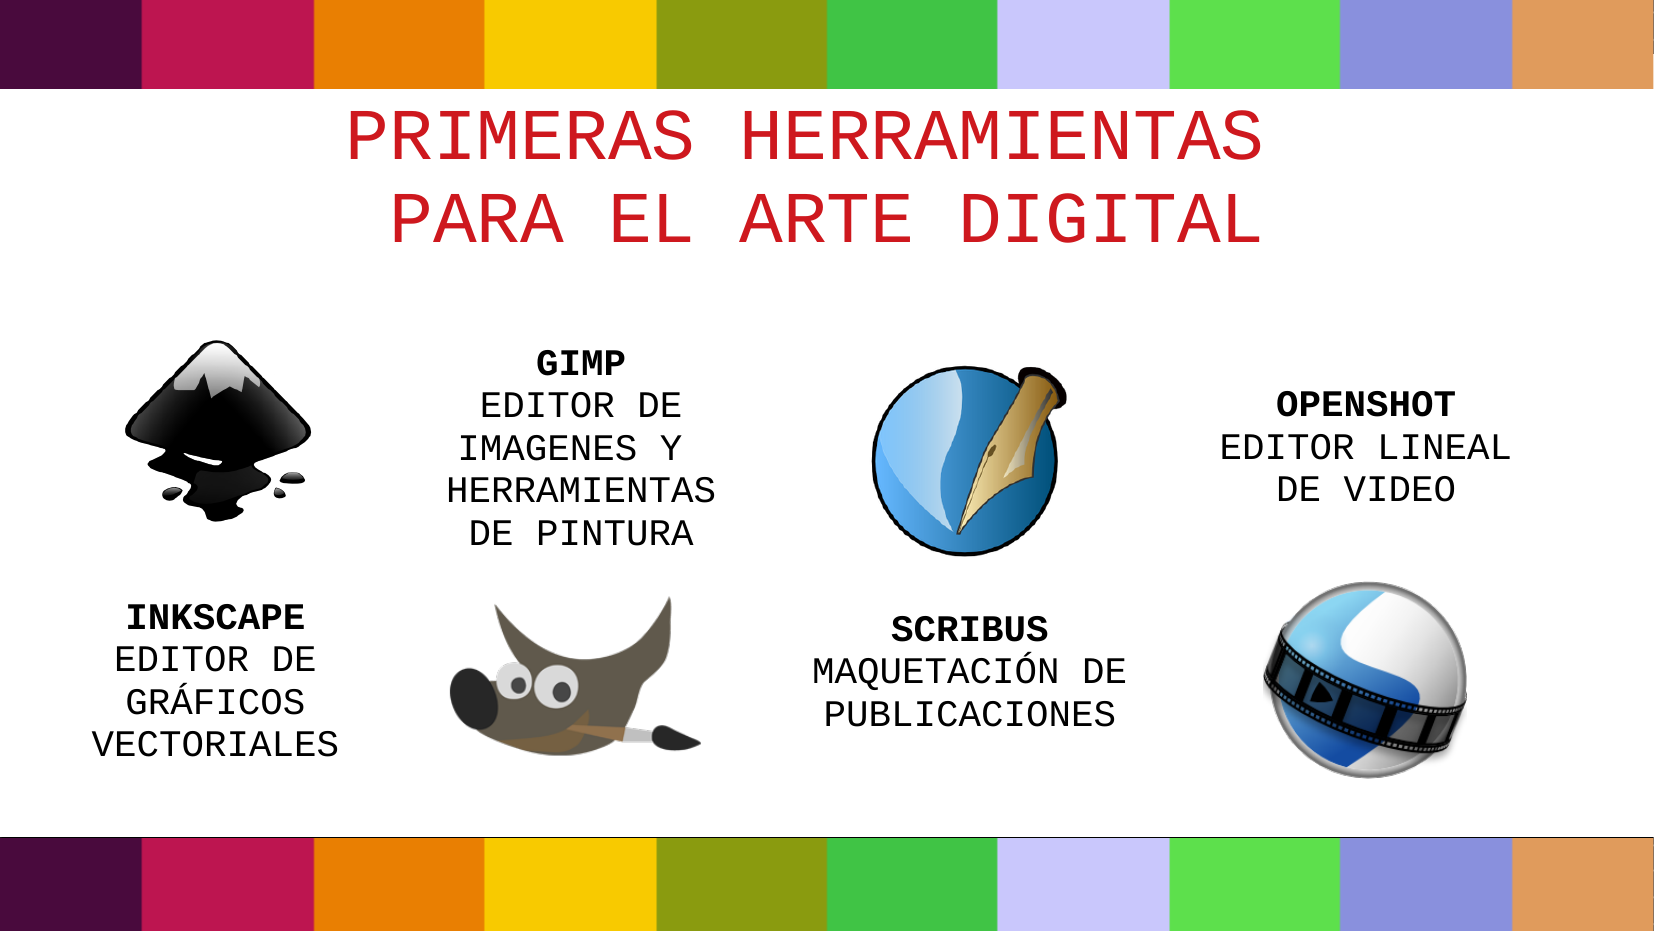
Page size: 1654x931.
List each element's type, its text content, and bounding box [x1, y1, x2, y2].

picture [0, 837, 1654, 931]
picture [100, 307, 337, 544]
text_box INKSCAPE EDITOR DE GRÁFICOS VECTORIALES [76, 590, 355, 776]
text_box SCRIBUS MAQUETACIÓN DE PUBLICACIONES [797, 602, 1143, 745]
text_box GIMP EDITOR DE IMAGENES Y HERRAMIENTAS DE PINTURA [431, 336, 731, 565]
text_box OPENSHOT EDITOR LINEAL DE VIDEO [1204, 378, 1528, 521]
picture [437, 565, 714, 815]
picture [862, 352, 1077, 567]
text_box PRIMERAS HERRAMIENTAS PARA EL ARTE DIGITAL [156, 91, 1498, 272]
picture [0, 0, 1654, 89]
picture [1263, 578, 1467, 782]
